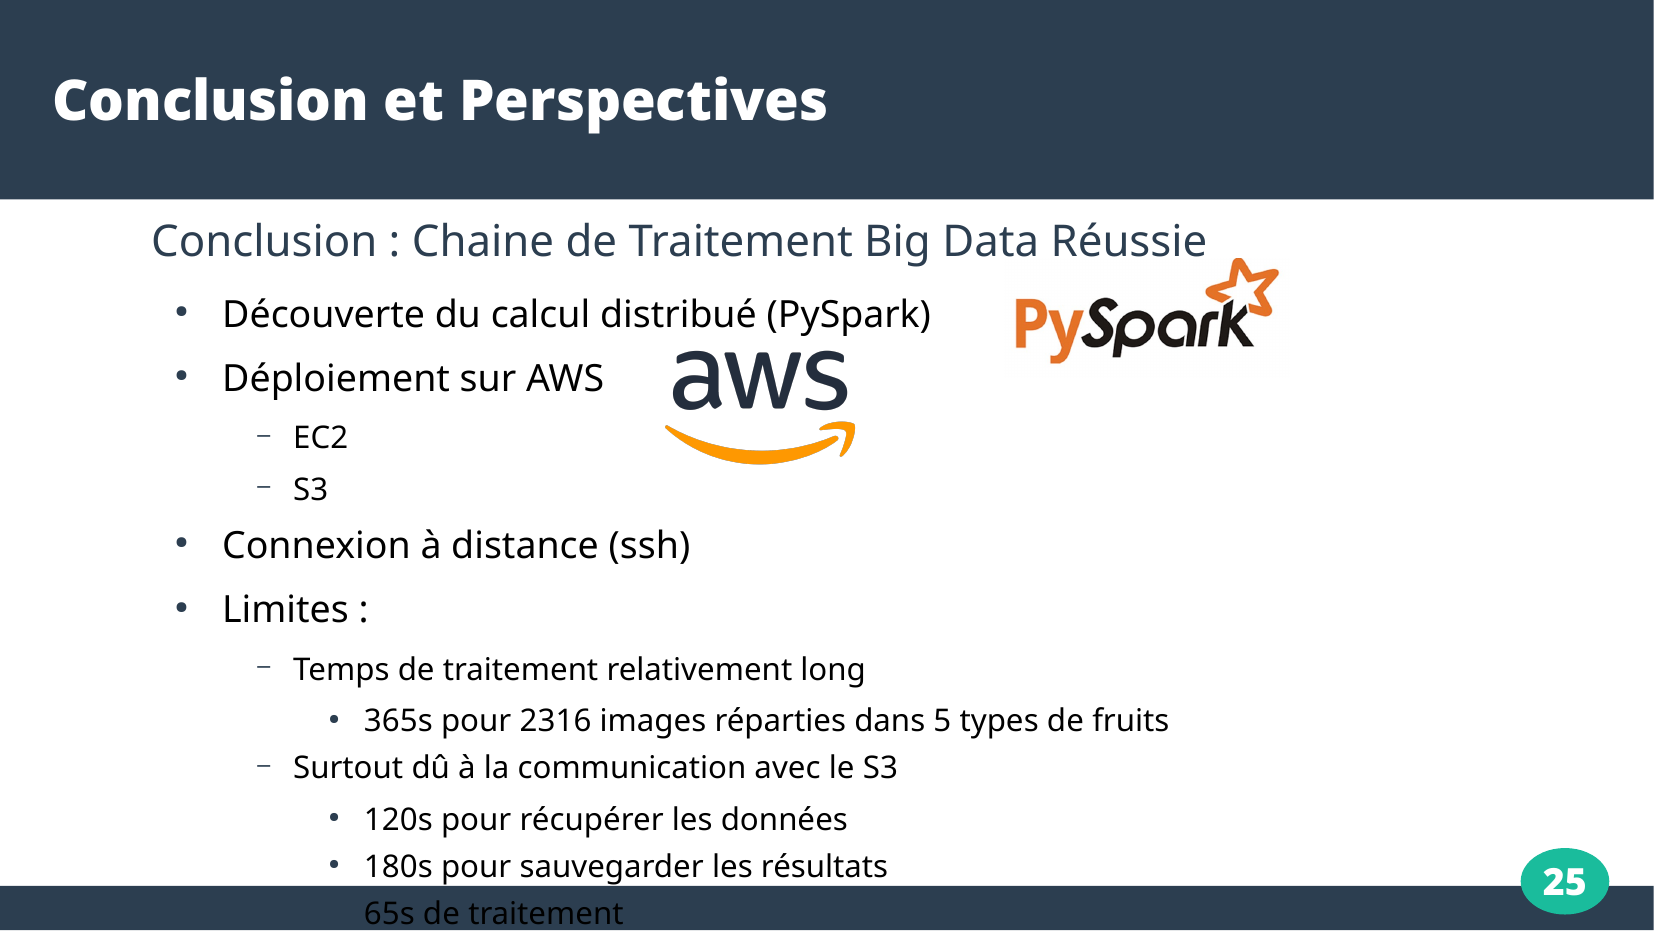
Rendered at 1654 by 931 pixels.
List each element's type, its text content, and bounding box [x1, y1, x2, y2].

picture [664, 350, 856, 466]
picture [1004, 258, 1290, 378]
title Conclusion et Perspectives [0, 39, 1621, 158]
list Conclusion : Chaine de Traitement Big Data Réussie Découverte du calcul distribué (PySpark) Déploiement sur AWS EC2 S3 Connexion à distance (ssh) Limites : Temps de traitement relativement long 365s pour 2316 images réparties dans 5 types de fruits Surtout dû à la communication avec le S3 120s pour récupérer les données 180s pour sauvegarder les résultats 65s de traitement [9, 210, 1654, 931]
